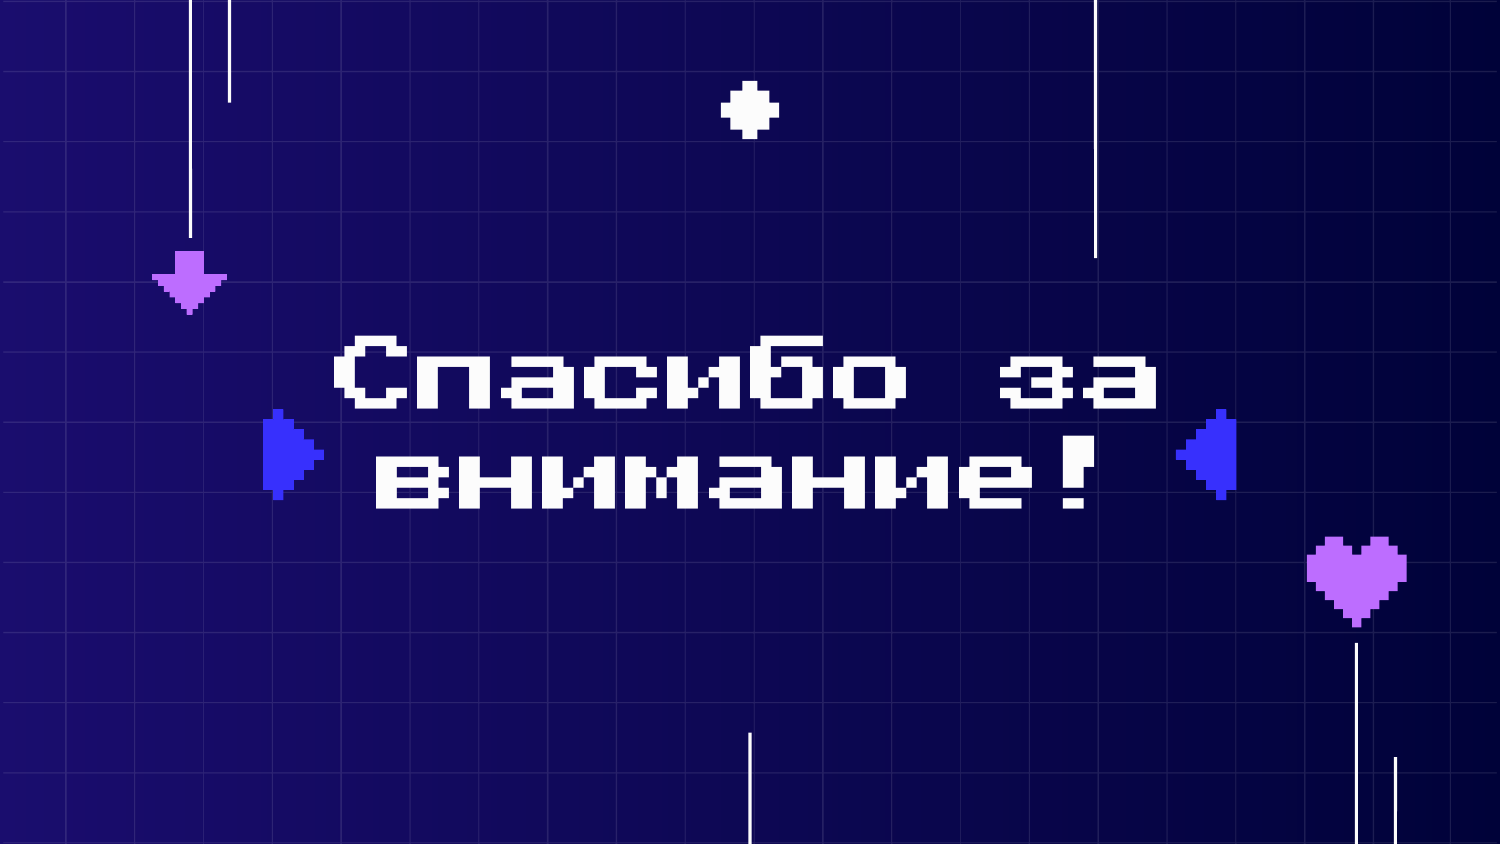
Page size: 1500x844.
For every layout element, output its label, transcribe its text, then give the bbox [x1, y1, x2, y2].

text_box [263, 409, 324, 501]
title Спасибо за внимание! [175, 291, 1327, 580]
text_box [1306, 536, 1407, 628]
text_box [1175, 409, 1237, 501]
picture [0, 0, 1500, 844]
text_box [720, 80, 780, 140]
text_box [152, 251, 227, 315]
